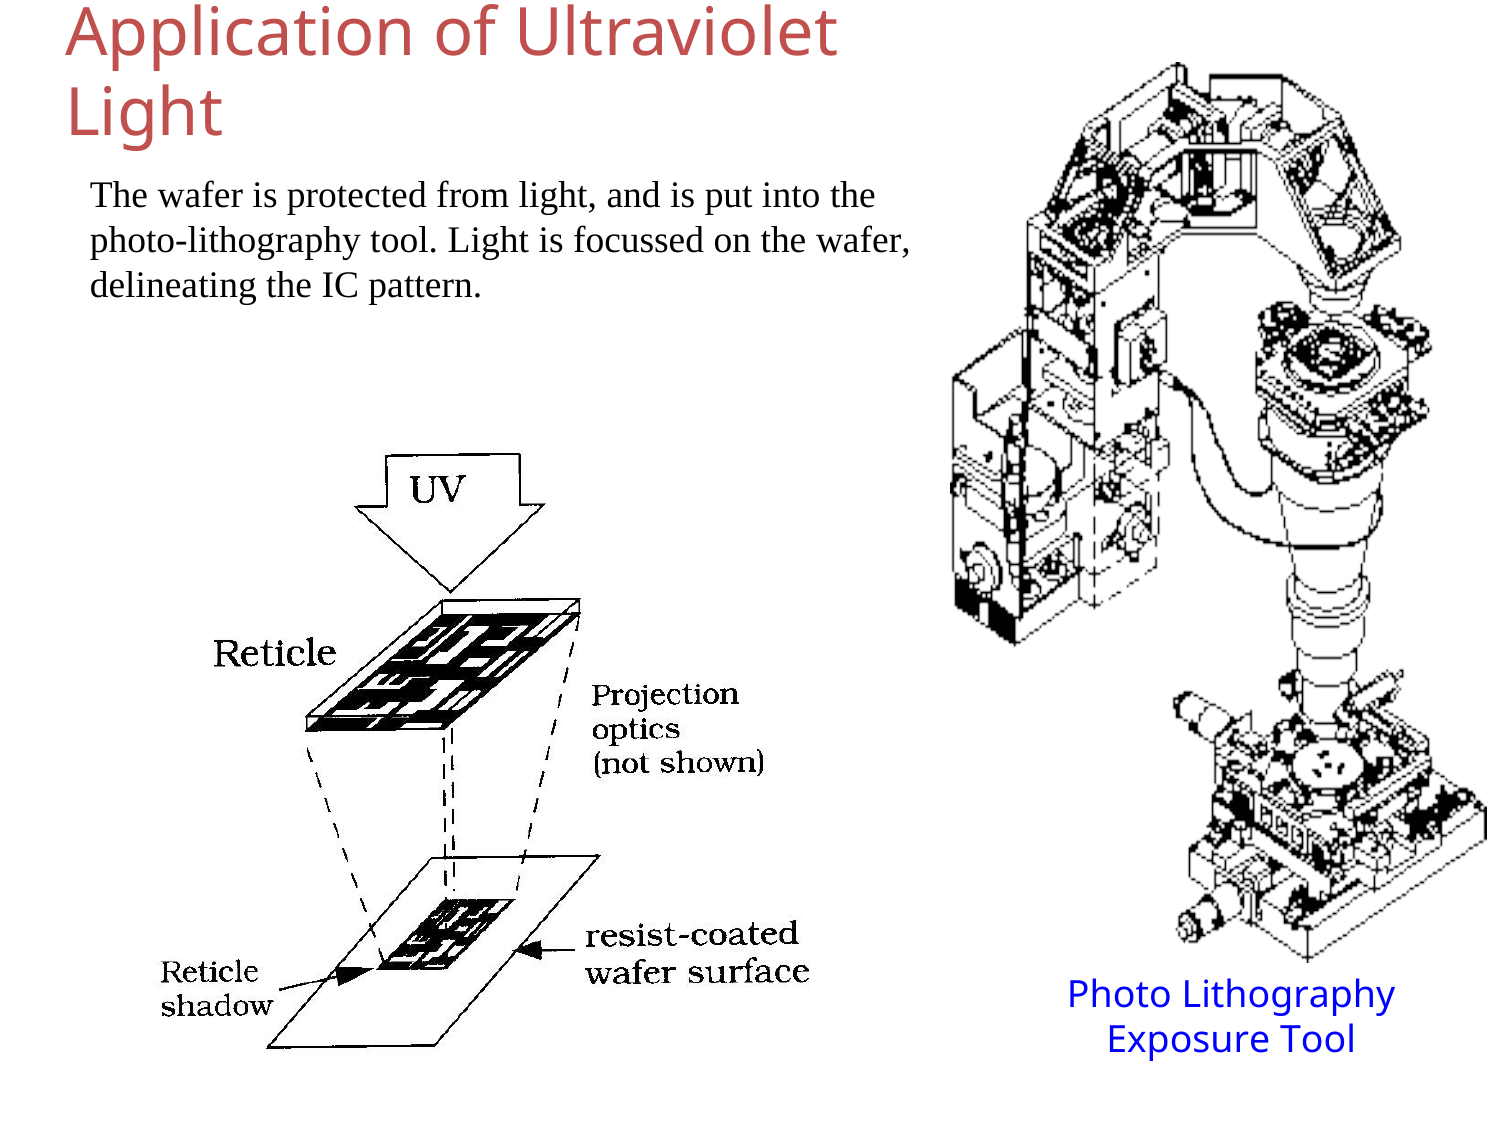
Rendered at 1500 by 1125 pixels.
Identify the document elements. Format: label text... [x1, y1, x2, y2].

picture [137, 412, 850, 1084]
chart [950, 62, 1487, 963]
text_box Photo Lithography Exposure Tool [1012, 963, 1450, 1068]
title Application of Ultraviolet Light [50, 0, 1026, 138]
text_box The wafer is protected from light, and is put into the photo-lithography tool. Light is focussed on the wafer, delineating the IC pattern. [74, 162, 950, 313]
